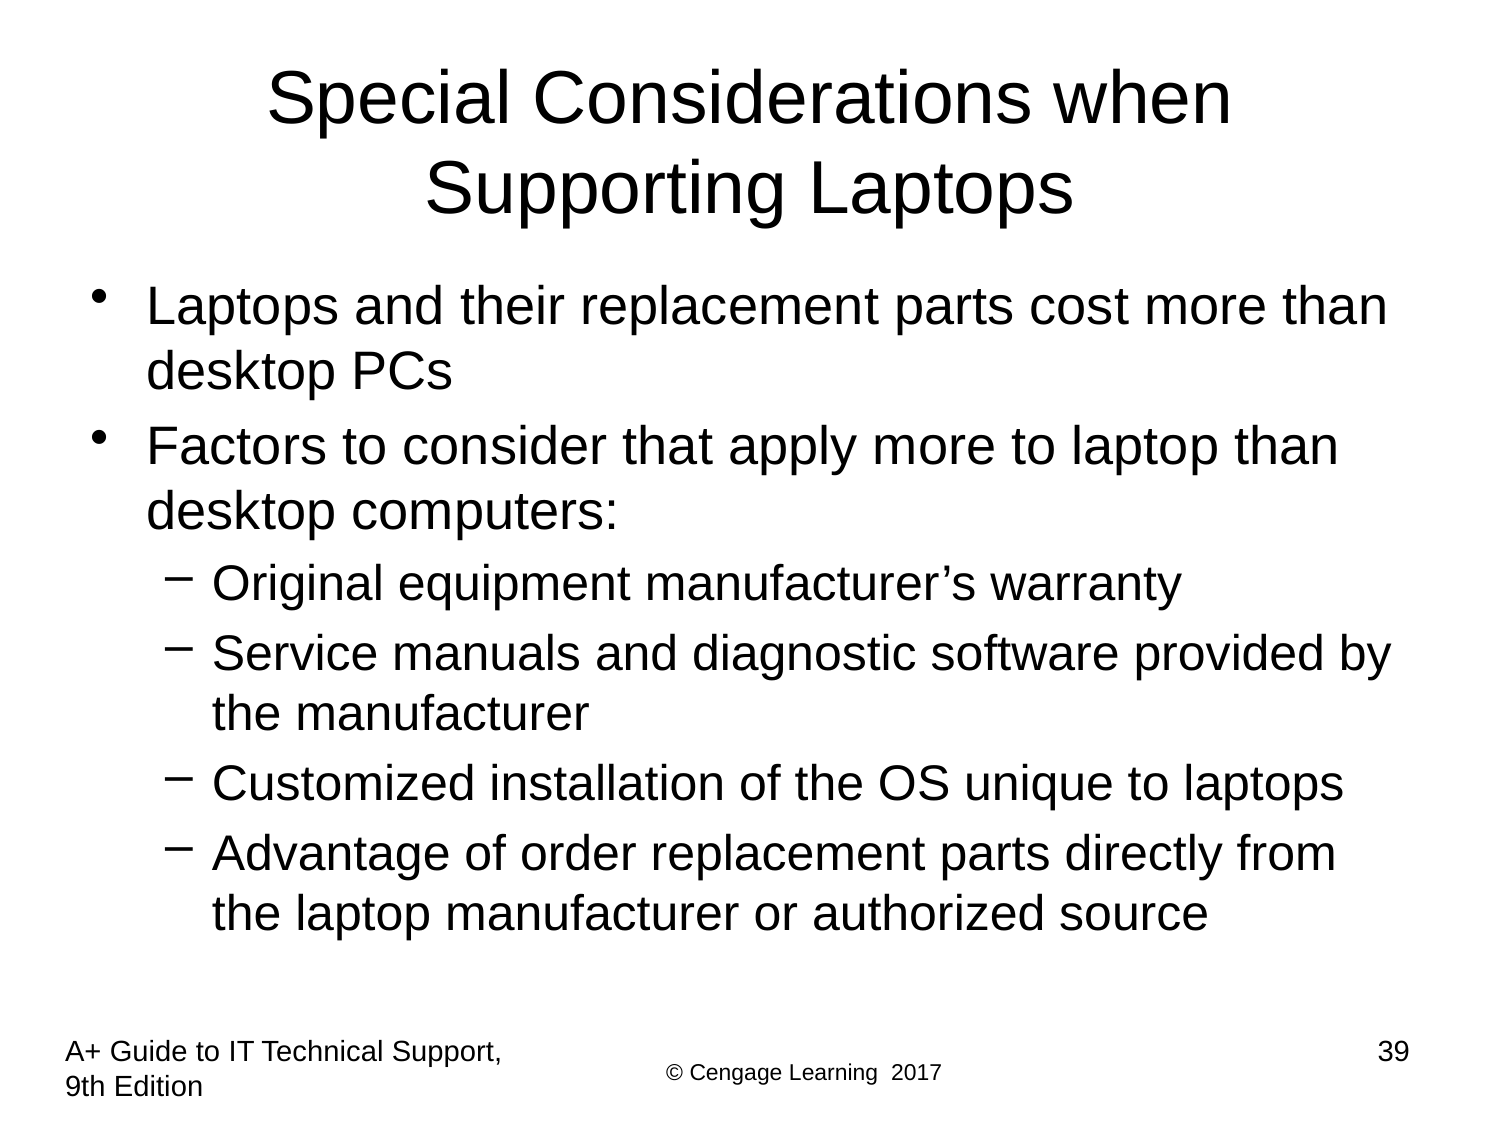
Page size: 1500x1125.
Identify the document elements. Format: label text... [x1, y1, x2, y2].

list Laptops and their replacement parts cost more than desktop PCs Factors to consider that apply more to laptop than desktop computers: Original equipment manufacturer’s warranty Service manuals and diagnostic software provided by the manufacturer Customized installation of the OS unique to laptops Advantage of order replacement parts directly from the laptop manufacturer or authorized source [75, 262, 1425, 1005]
slide_number <number> [1074, 1024, 1425, 1103]
footer A+ Guide to IT Technical Support, 9th Edition [50, 1025, 550, 1104]
title Special Considerations when Supporting Laptops [75, 45, 1425, 233]
